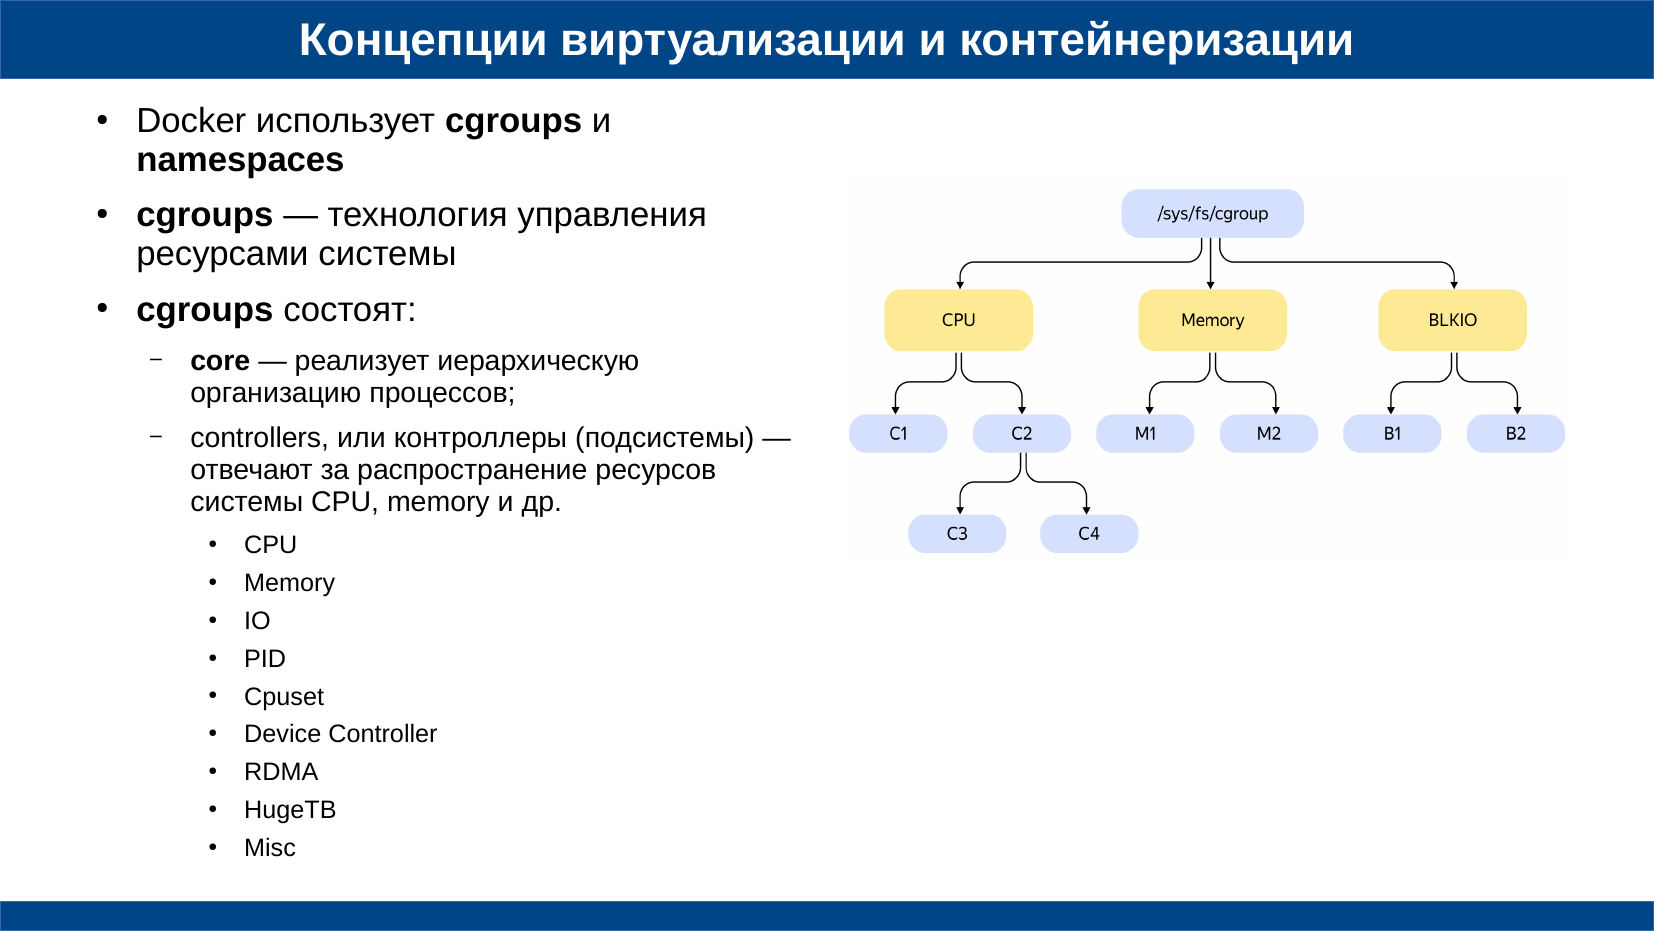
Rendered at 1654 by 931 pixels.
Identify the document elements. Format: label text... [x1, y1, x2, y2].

picture [845, 101, 1572, 641]
list Docker использует сgroups и namespaces сgroups — технология управления ресурсами системы cgroups состоят: core — реализует иерархическую организацию процессов; controllers, или контроллеры (подсистемы) — отвечают за распространение ресурсов системы CPU, memory и др. CPU Memory IO PID Cpuset Device Controller RDMA HugeTB Misc [82, 101, 809, 871]
title Концепции виртуализации и контейнеризации [0, 0, 1654, 79]
